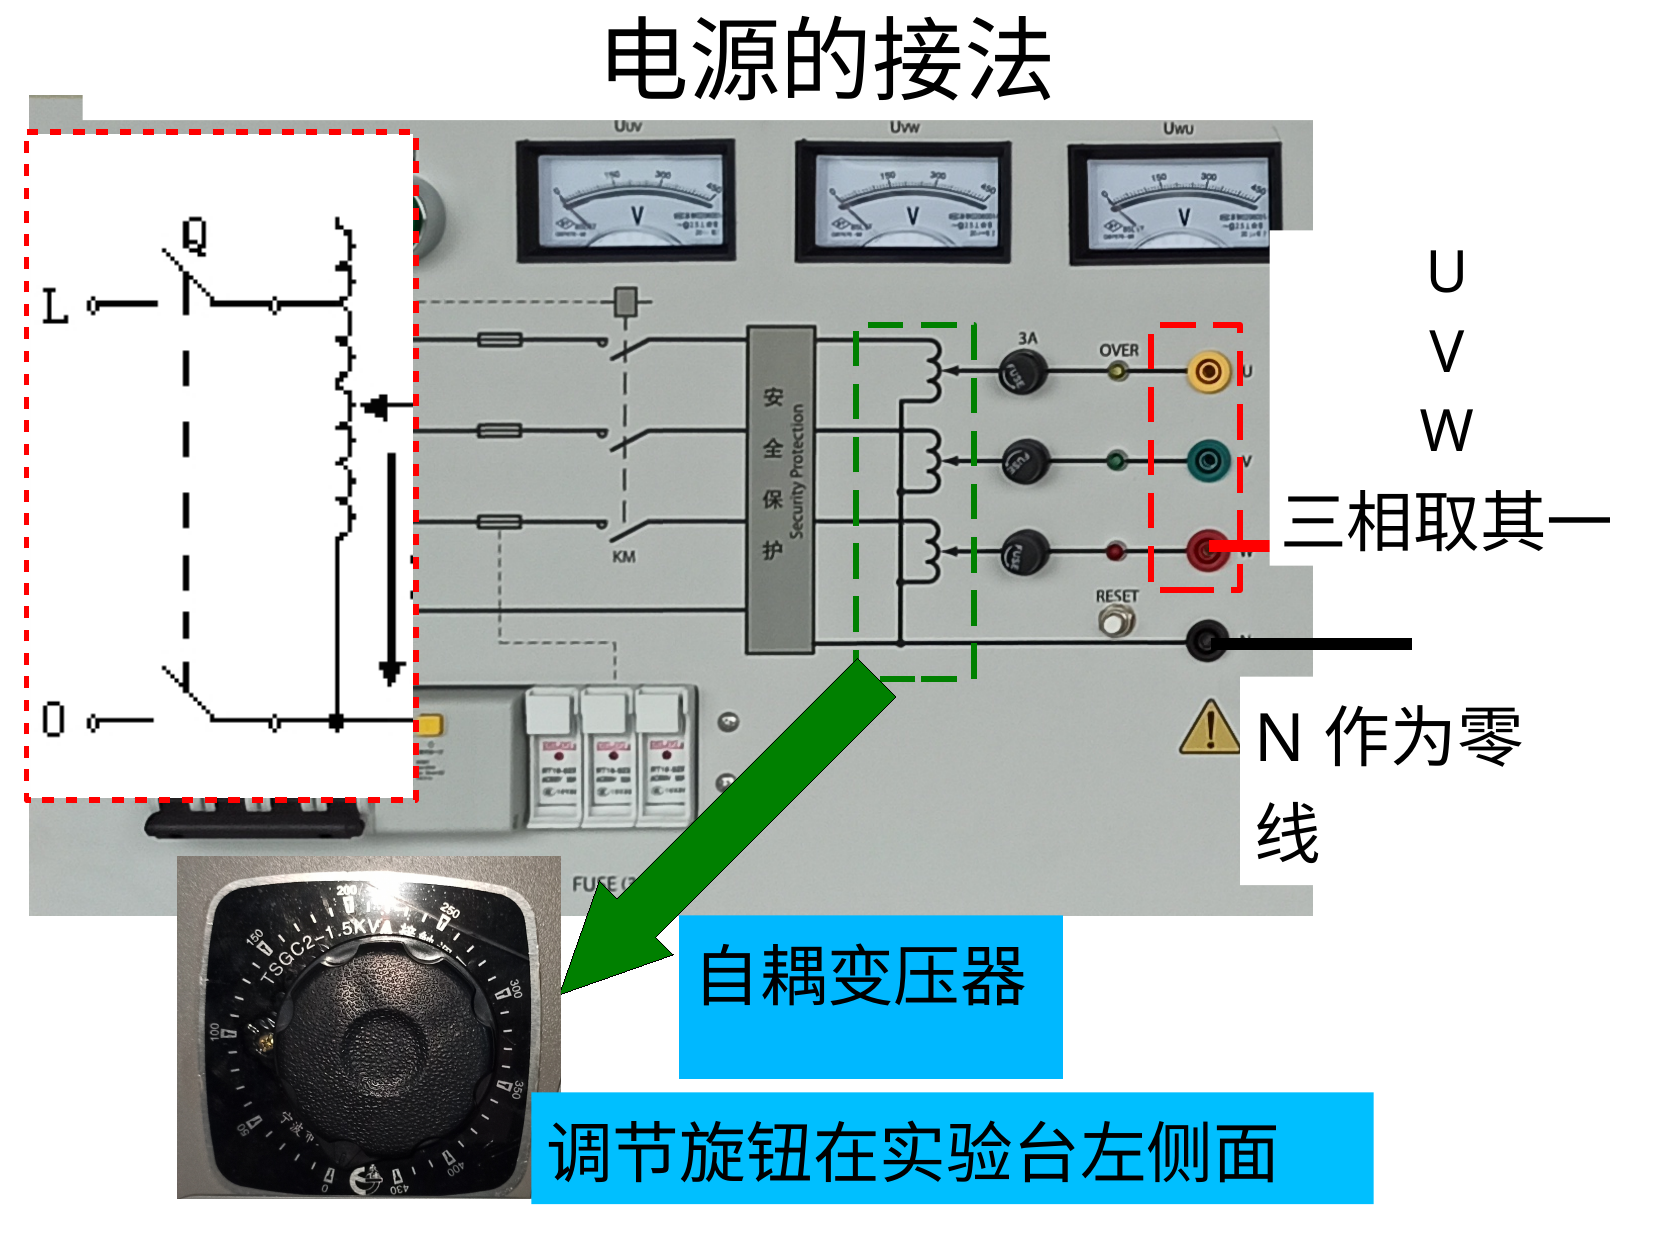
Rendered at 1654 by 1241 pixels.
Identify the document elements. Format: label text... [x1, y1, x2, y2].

text_box N作为零线 [1240, 676, 1595, 841]
text_box 调节旋钮在实验台左侧面 [531, 1092, 1374, 1183]
text_box 自耦变压器 [679, 915, 1063, 1079]
text_box [561, 658, 896, 995]
picture [29, 95, 1313, 1199]
subtitle U V W 三相取其一 [1269, 230, 1624, 566]
title 电源的接法 [82, 0, 1571, 115]
